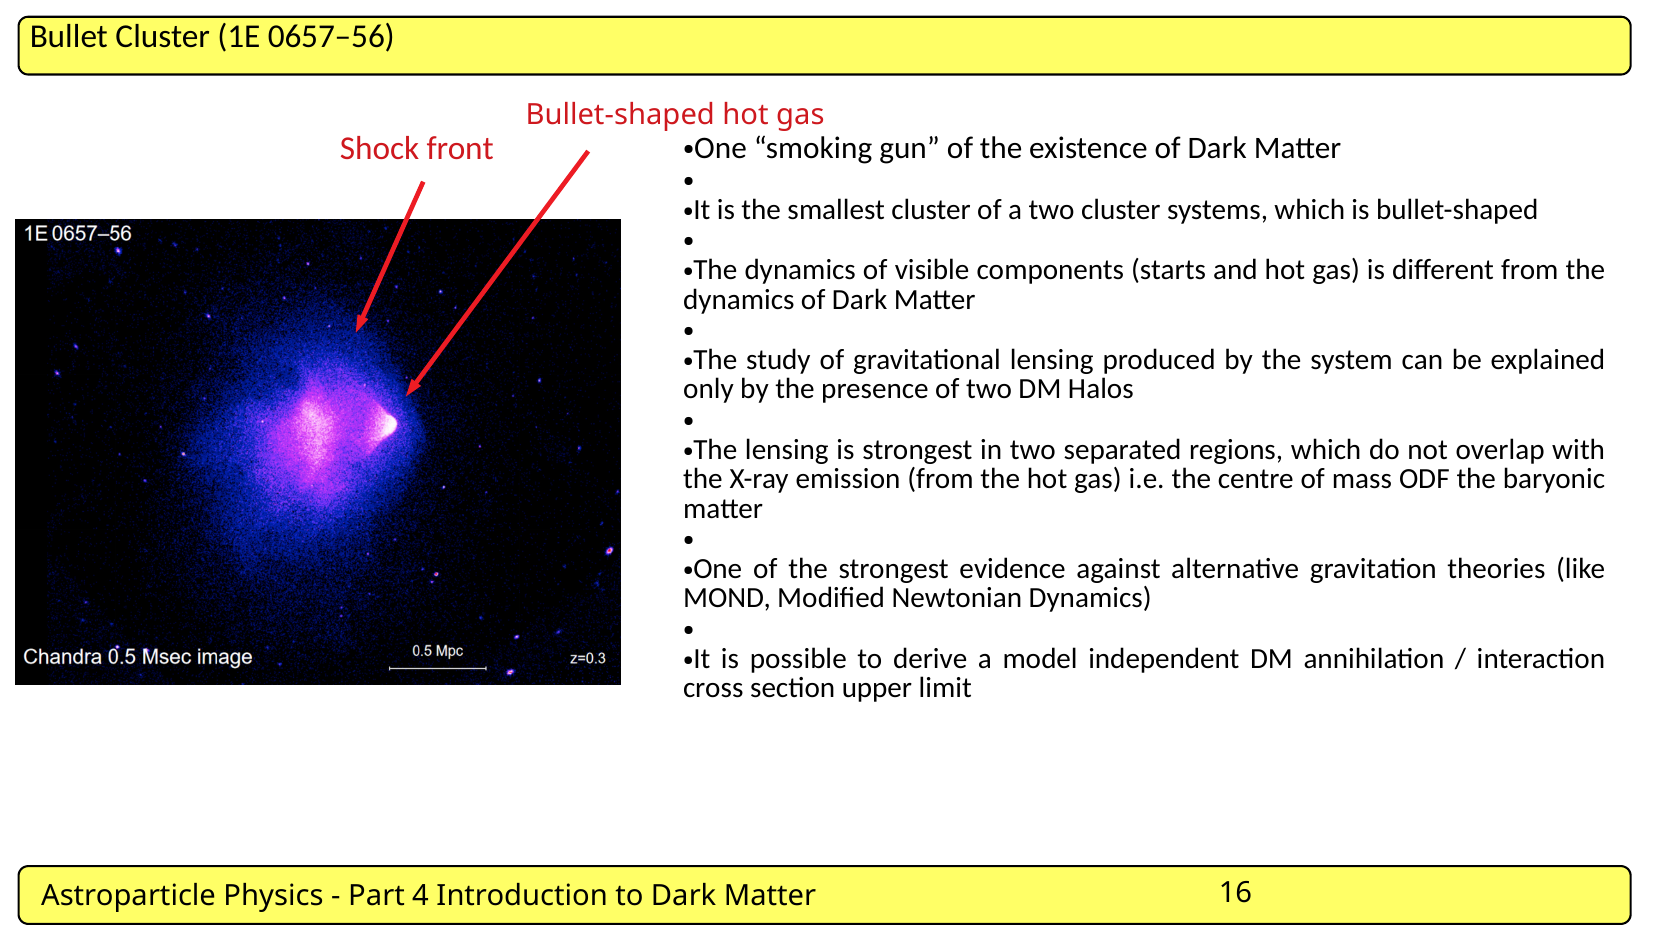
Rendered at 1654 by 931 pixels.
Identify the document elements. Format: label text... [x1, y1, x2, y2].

picture [15, 219, 621, 685]
text_box Astroparticle Physics - Part 4 Introduction to Dark Matter [40, 876, 939, 931]
text_box Bullet Cluster (1E 0657–56) [15, 15, 459, 69]
text_box Shock front [325, 127, 511, 228]
text_box One “smoking gun” of the existence of Dark Matter It is the smallest cluster of a two cluster systems, which is bullet-shaped The dynamics of visible components (starts and hot gas) is different from the dynamics of Dark Matter The study of gravitational lensing produced by the system can be explained only by the presence of two DM Halos The lensing is strongest in two separated regions, which do not overlap with the X-ray emission (from the hot gas) i.e. the centre of mass ODF the baryonic matter One of the strongest evidence against alternative gravitation theories (like MOND, Modified Newtonian Dynamics) It is possible to derive a model independent DM annihilation / interaction cross section upper limit [668, 127, 1621, 888]
text_box Bullet-shaped hot gas [510, 85, 826, 178]
text_box [1218, 873, 1604, 931]
